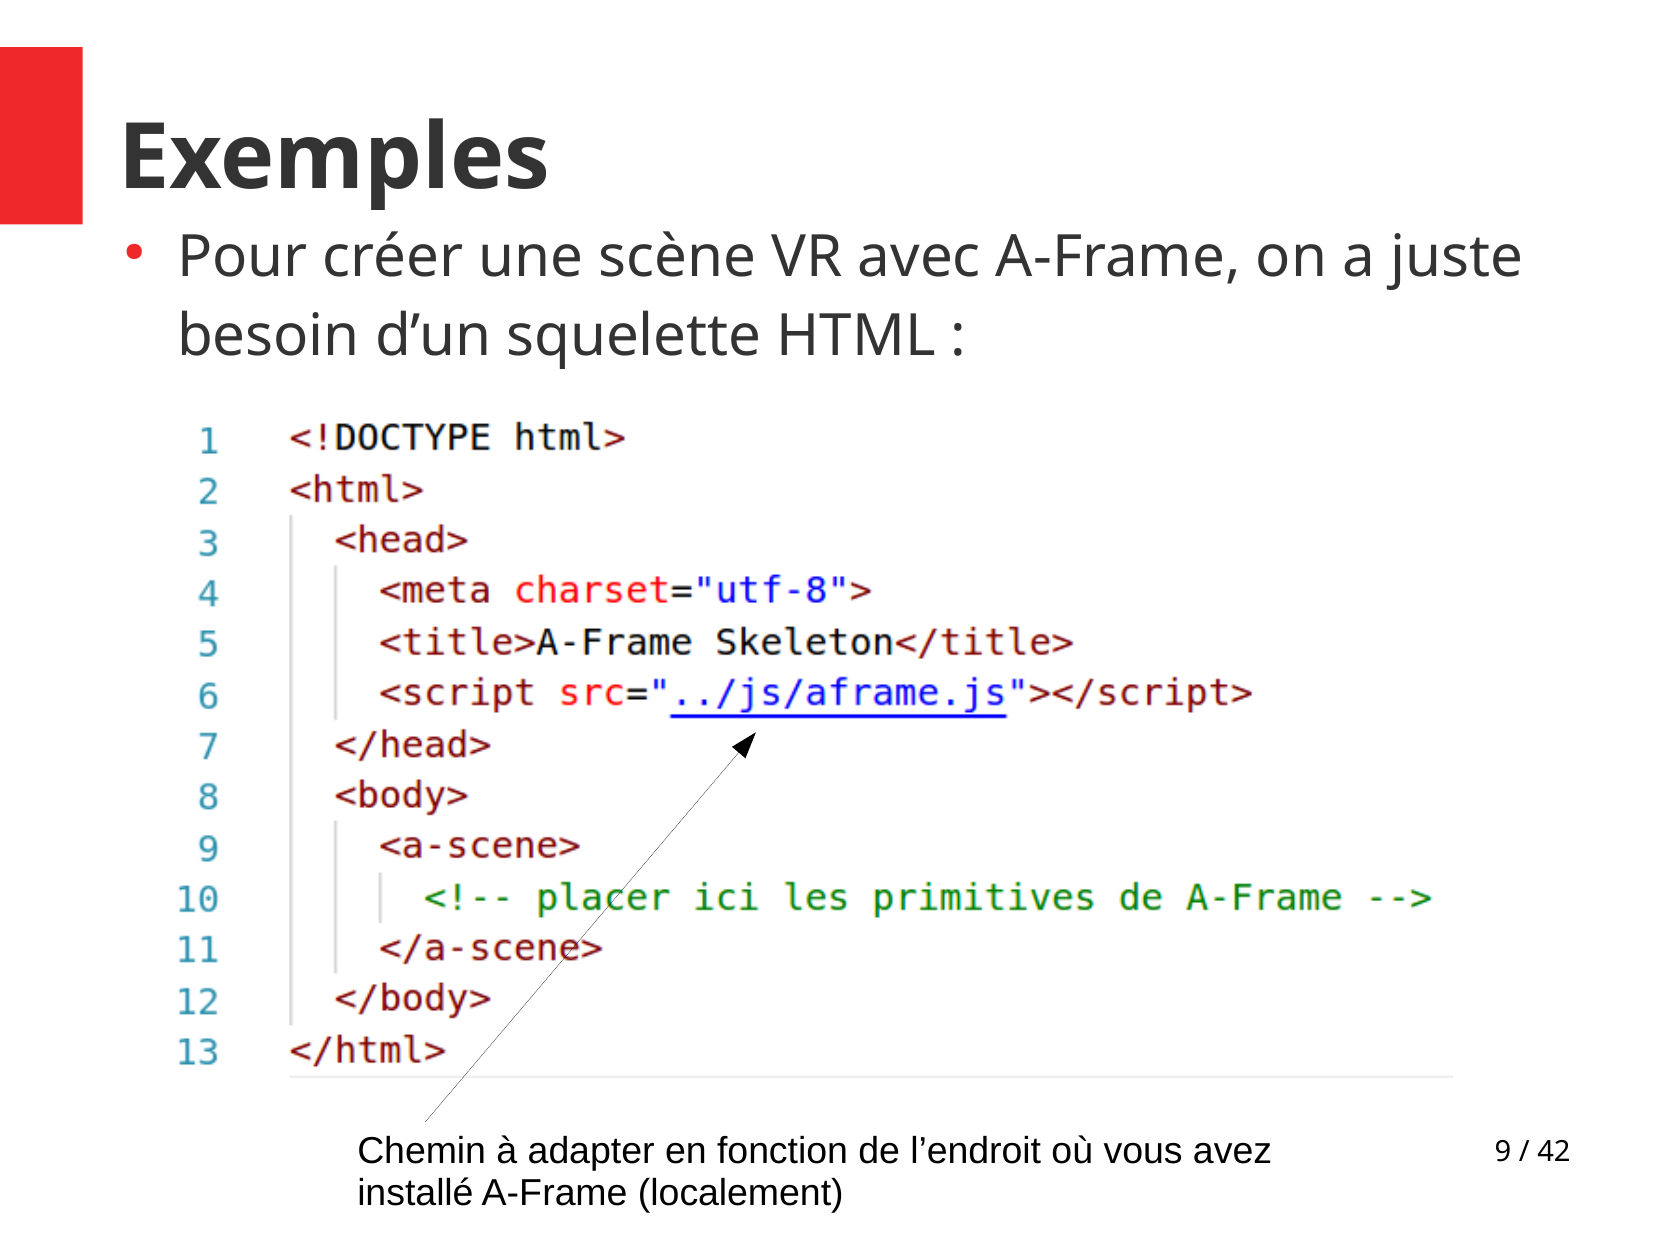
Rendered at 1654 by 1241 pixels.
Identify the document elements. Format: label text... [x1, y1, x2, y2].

title Exemples [118, 49, 1571, 257]
list Pour créer une scène VR avec A-Frame, on a juste besoin d’un squelette HTML : [106, 213, 1524, 934]
text_box Chemin à adapter en fonction de l’endroit où vous avez installé A-Frame (localement) [342, 1122, 1300, 1221]
picture [154, 413, 1453, 1078]
